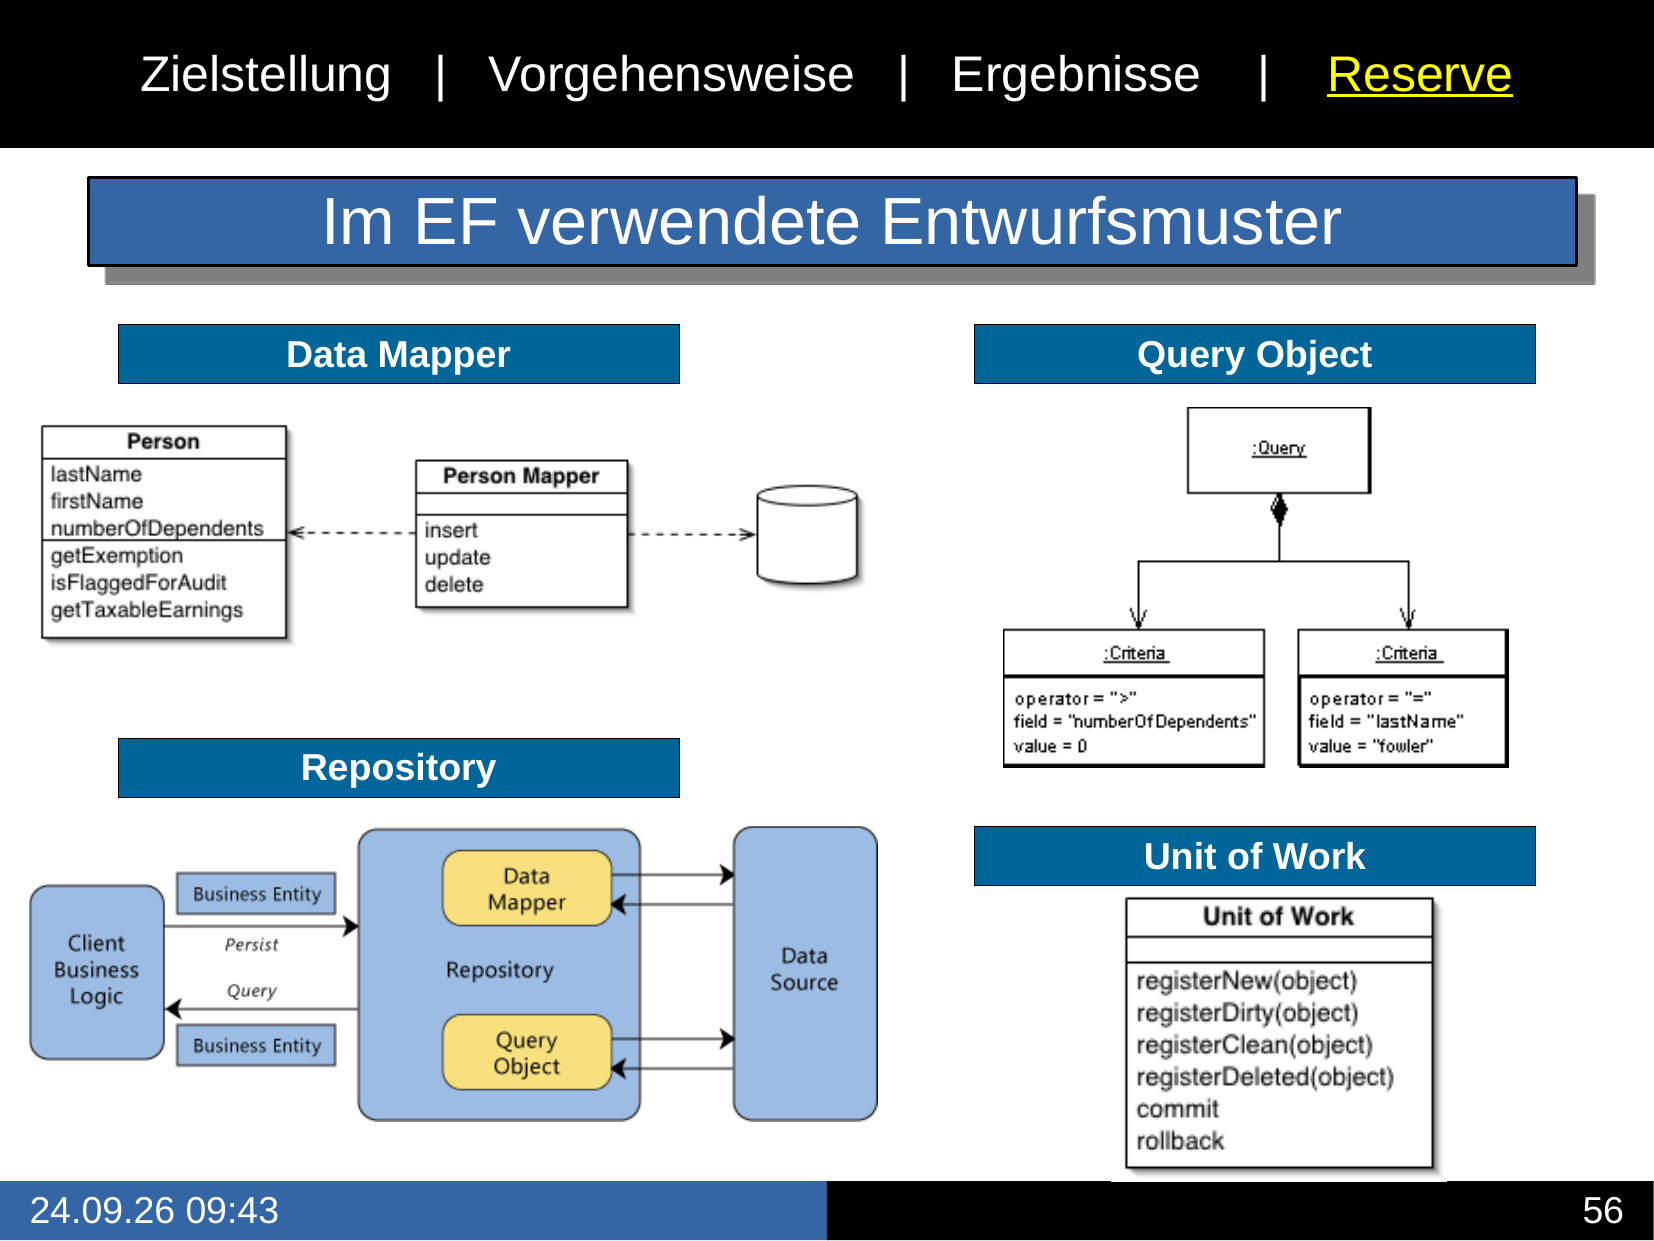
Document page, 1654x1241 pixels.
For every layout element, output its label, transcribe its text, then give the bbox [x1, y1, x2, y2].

picture [29, 413, 869, 650]
picture [29, 825, 878, 1123]
text_box Query Object [974, 324, 1536, 384]
text_box Data Mapper [118, 324, 680, 384]
picture [1111, 886, 1447, 1182]
text_box Unit of Work [974, 826, 1536, 886]
text_box Zielstellung | Vorgehensweise | Ergebnisse | Reserve [0, 0, 1654, 148]
title Im EF verwendete Entwurfsmuster [88, 177, 1577, 266]
picture [1003, 407, 1509, 768]
text_box Repository [118, 738, 680, 798]
